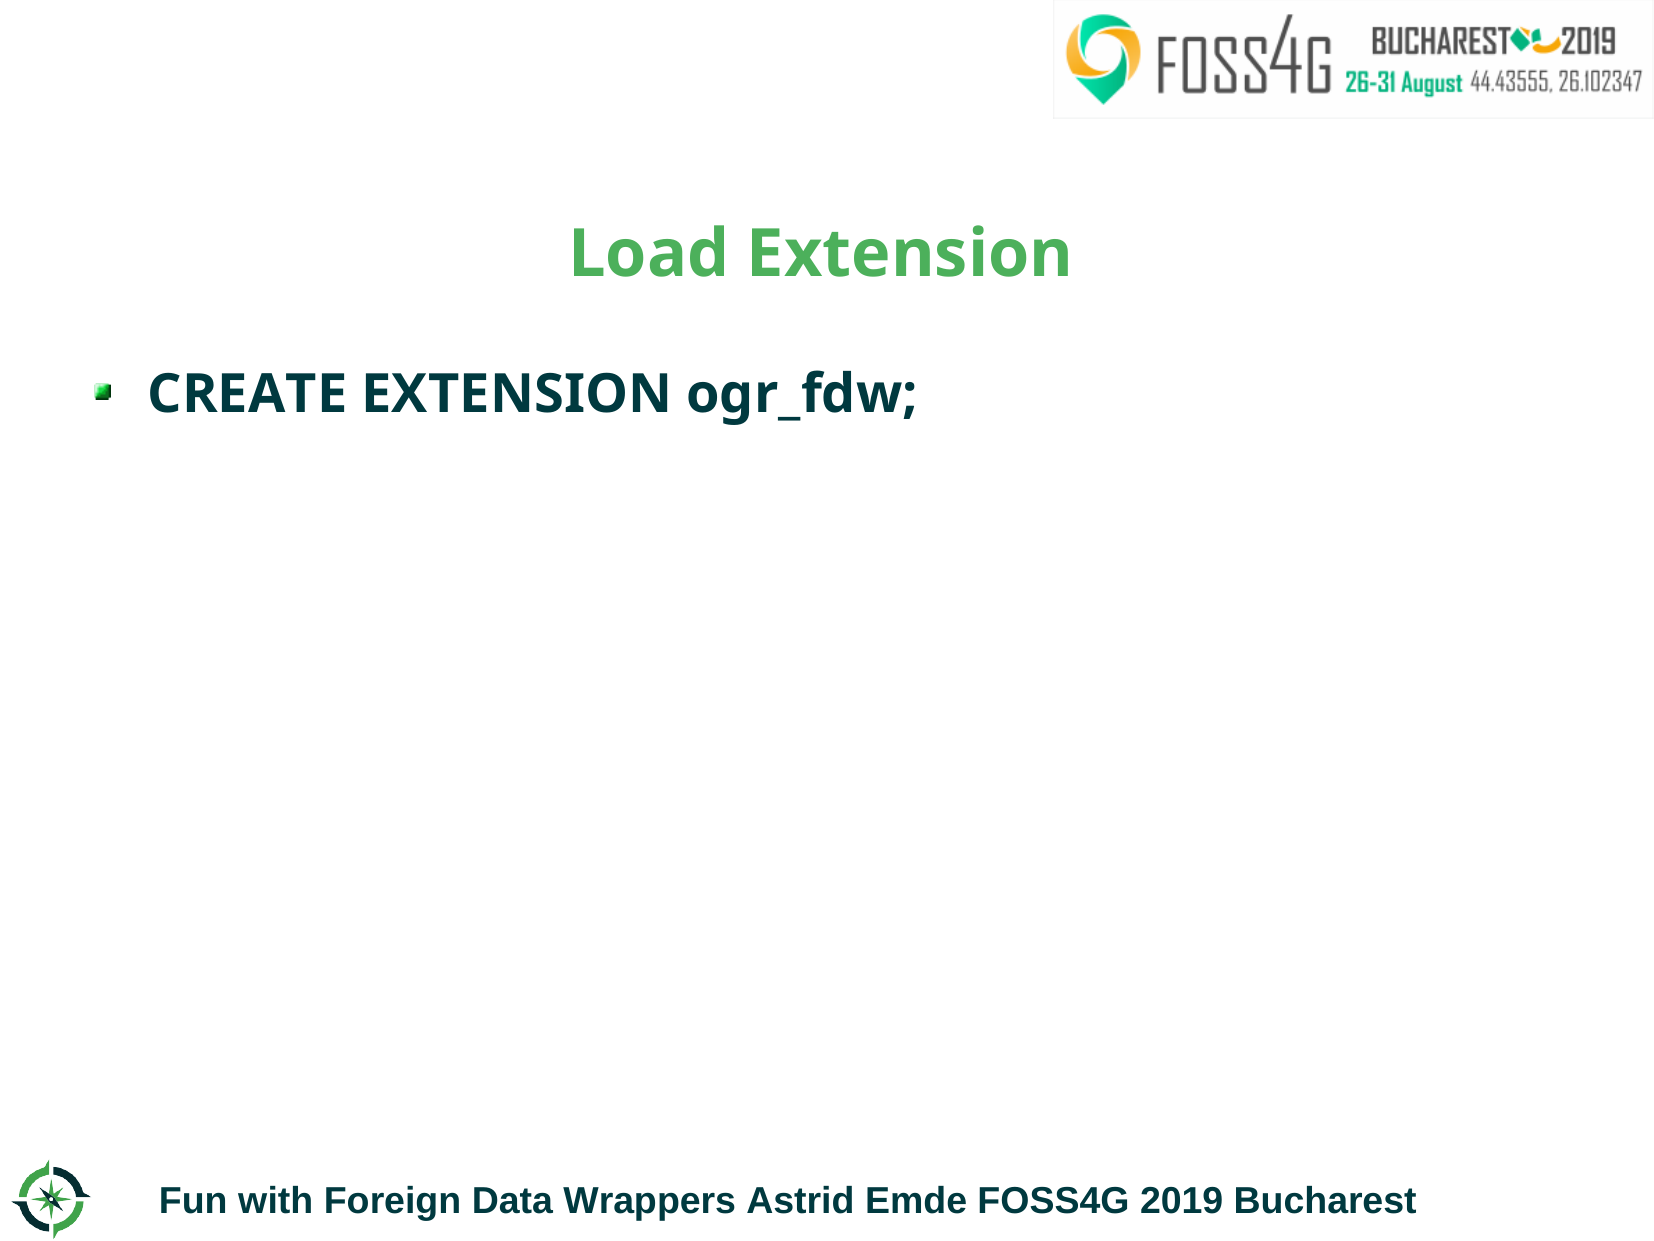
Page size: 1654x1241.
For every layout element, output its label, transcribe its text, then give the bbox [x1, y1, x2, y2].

picture [10, 1158, 92, 1240]
title Load Extension [76, 177, 1565, 325]
list CREATE EXTENSION ogr_fdw; [76, 354, 1599, 1173]
picture [1053, 0, 1654, 119]
